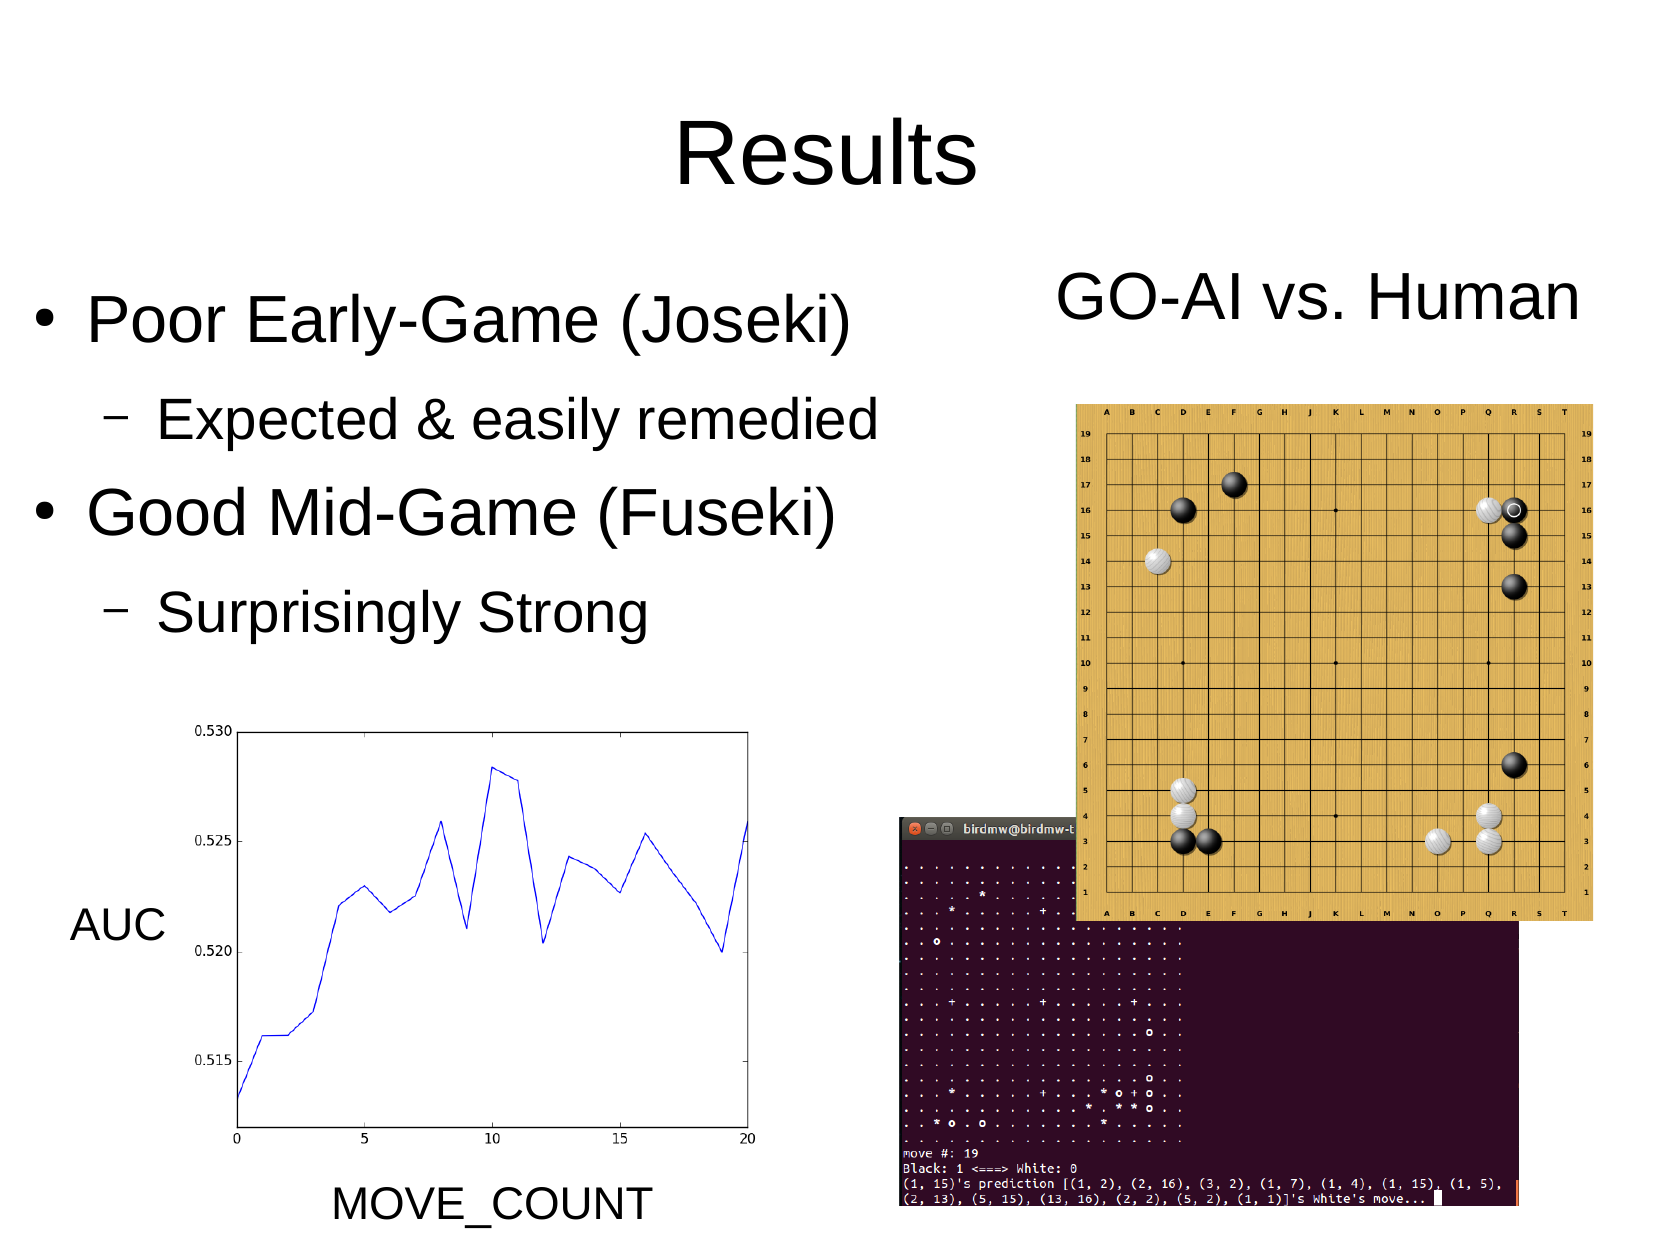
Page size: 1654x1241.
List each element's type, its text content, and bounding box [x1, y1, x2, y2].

picture [899, 404, 1594, 1206]
text_box AUC [55, 891, 182, 958]
list Poor Early-Game (Joseki) Expected & easily remedied Good Mid-Game (Fuseki) Surprisingly Strong [15, 282, 1504, 684]
text_box MOVE_COUNT [316, 1170, 674, 1241]
title Results [82, 49, 1571, 257]
text_box GO-AI vs. Human [984, 258, 1613, 349]
picture [154, 682, 813, 1176]
